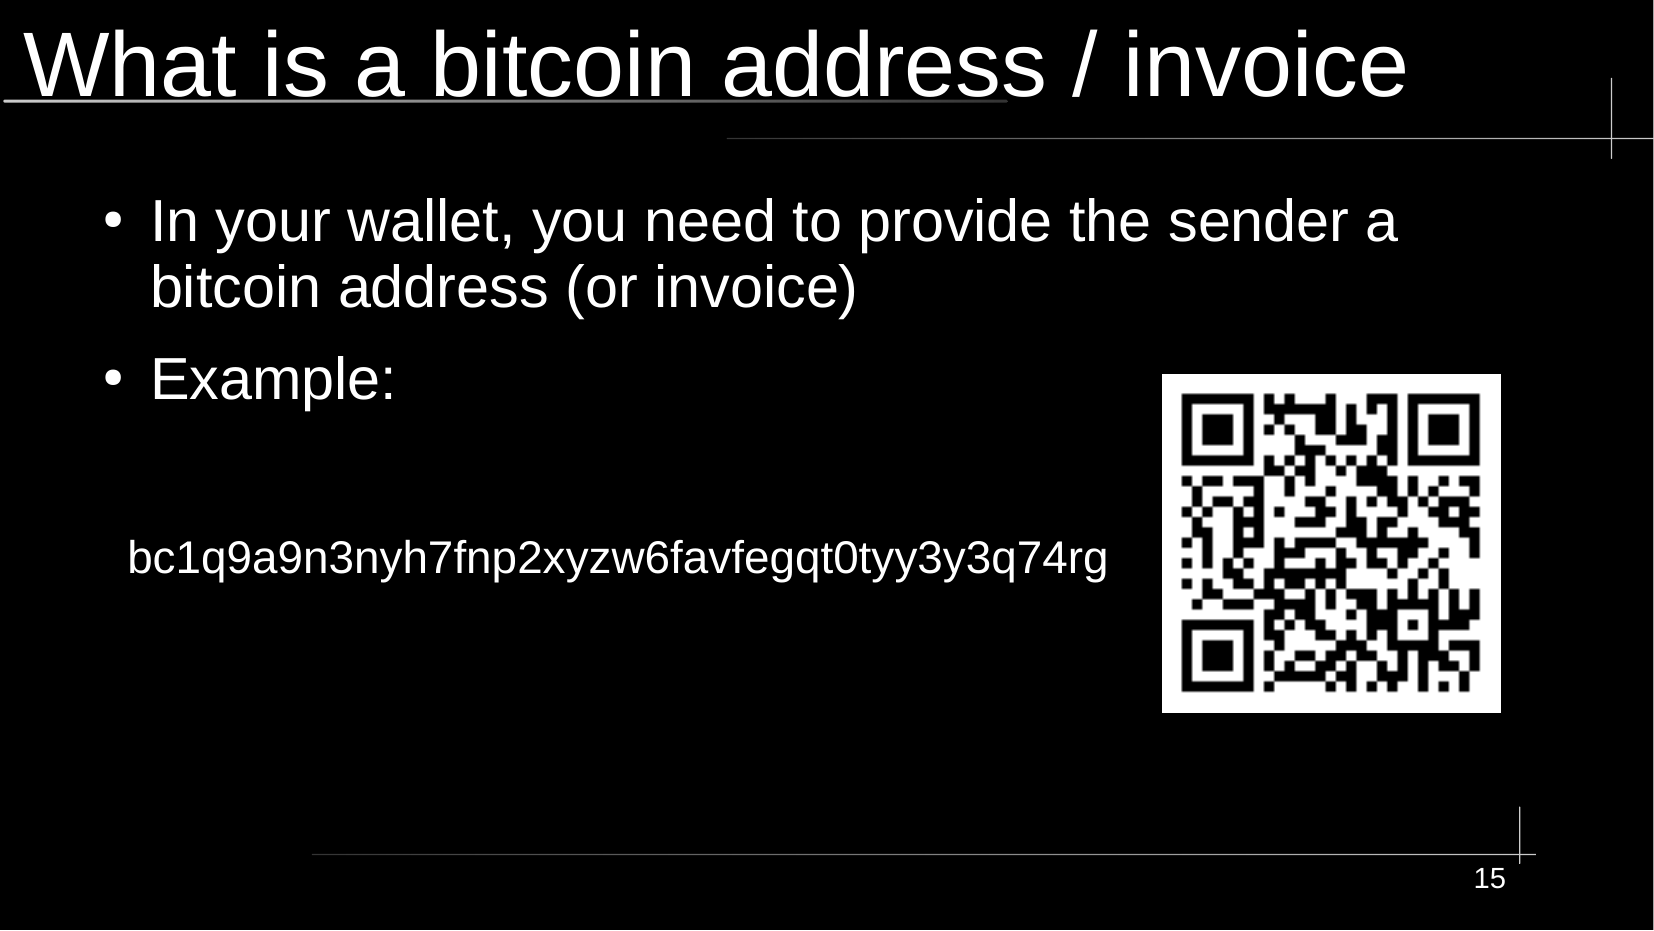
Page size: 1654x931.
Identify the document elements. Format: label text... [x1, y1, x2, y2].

text_box bc1q9a9n3nyh7fnp2xyzw6favfegqt0tyy3y3q74rg [112, 525, 1126, 638]
picture [1162, 374, 1501, 713]
title What is a bitcoin address / invoice [23, 11, 1589, 119]
list In your wallet, you need to provide the sender a bitcoin address (or invoice) Example: [86, 187, 1576, 413]
